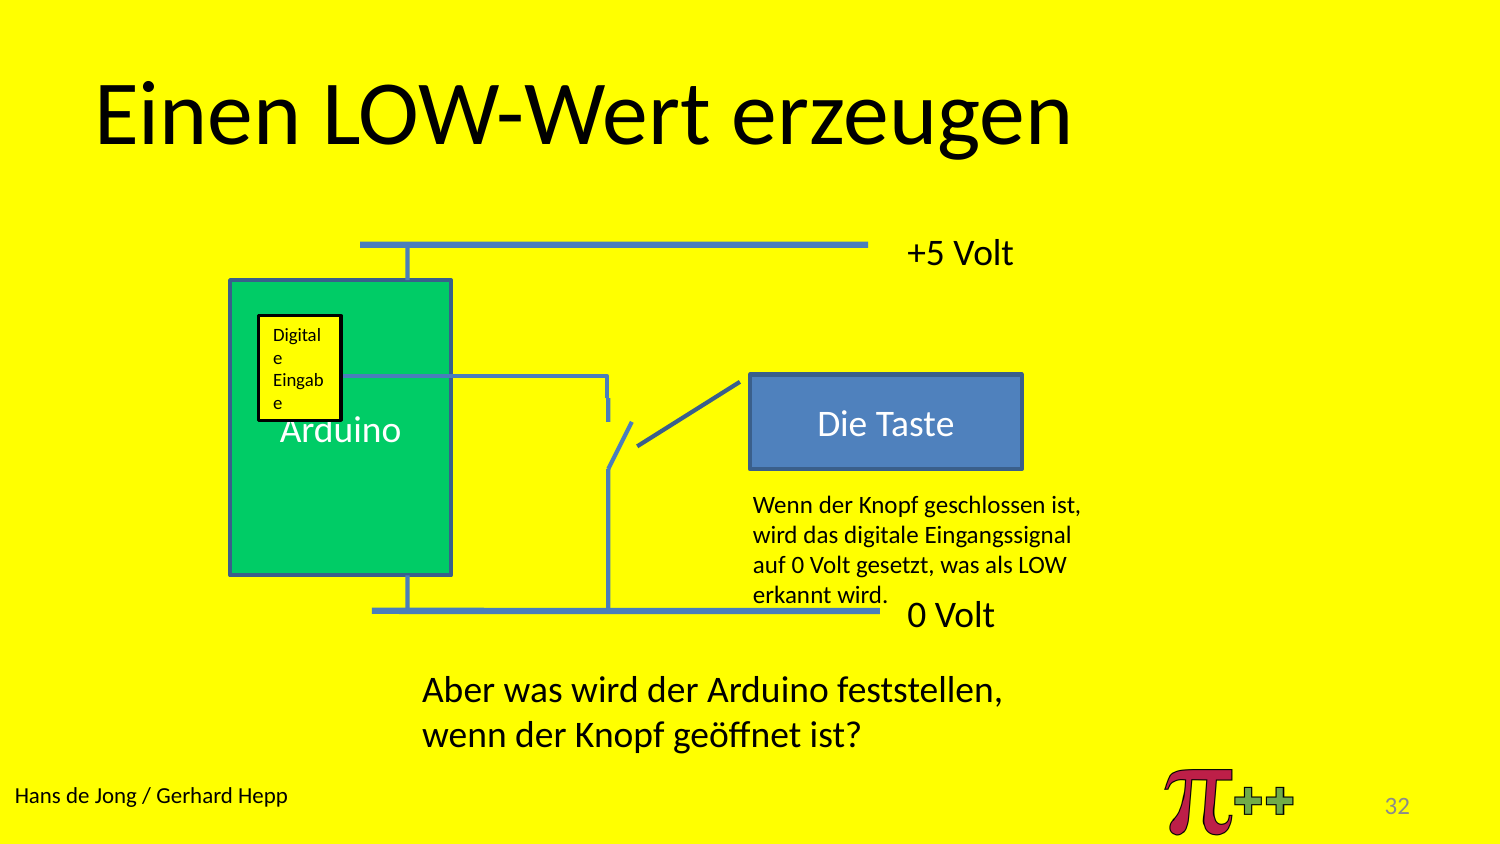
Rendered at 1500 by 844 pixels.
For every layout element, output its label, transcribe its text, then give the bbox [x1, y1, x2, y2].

text_box Arduino [230, 280, 452, 576]
text_box <getal> [1340, 782, 1425, 827]
title Einen LOW-Wert erzeugen [79, 3, 1430, 213]
text_box Wenn der Knopf geschlossen ist, wird das digitale Eingangssignal auf 0 Volt gesetzt, was als LOW erkannt wird. [738, 480, 1105, 616]
picture [1163, 768, 1294, 836]
text_box 0 Volt [892, 616, 1011, 643]
text_box Die Taste [750, 375, 1022, 469]
text_box +5 Volt [892, 220, 1030, 281]
text_box Digitale Eingabe [258, 315, 341, 421]
text_box Aber was wird der Arduino feststellen, wenn der Knopf geöffnet ist? [407, 658, 1046, 763]
